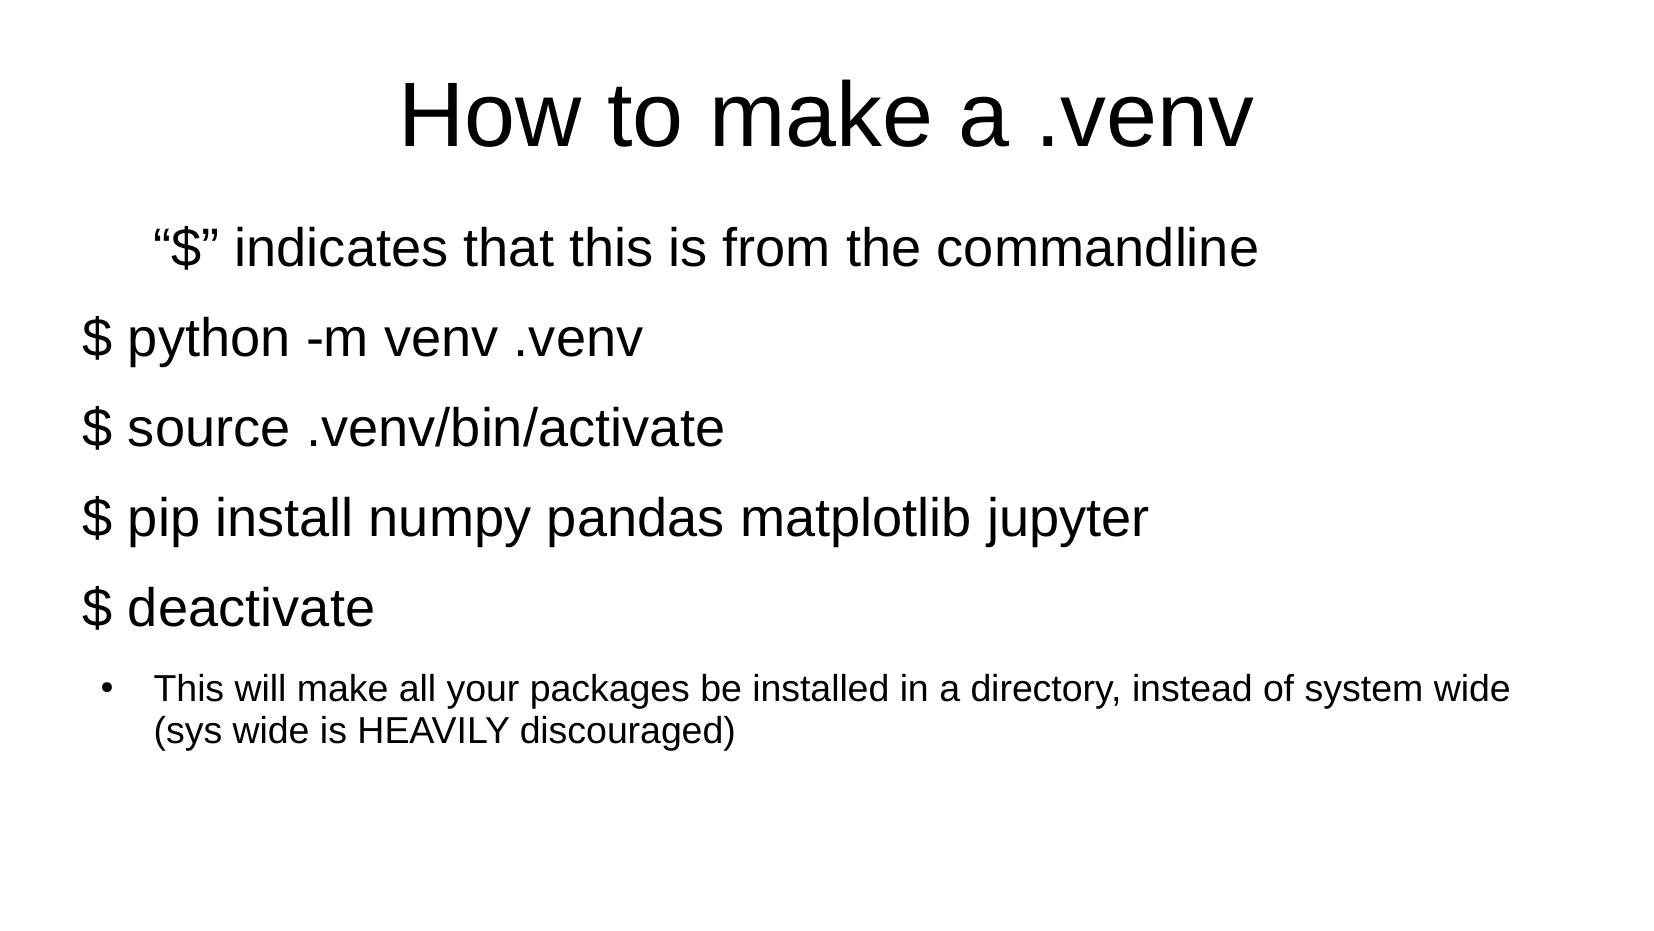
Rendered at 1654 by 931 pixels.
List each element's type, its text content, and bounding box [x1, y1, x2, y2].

title How to make a .venv [82, 37, 1571, 193]
list “$” indicates that this is from the commandline $ python -m venv .venv $ source .venv/bin/activate $ pip install numpy pandas matplotlib jupyter $ deactivate This will make all your packages be installed in a directory, instead of system wide (sys wide is HEAVILY discouraged) [82, 217, 1571, 758]
